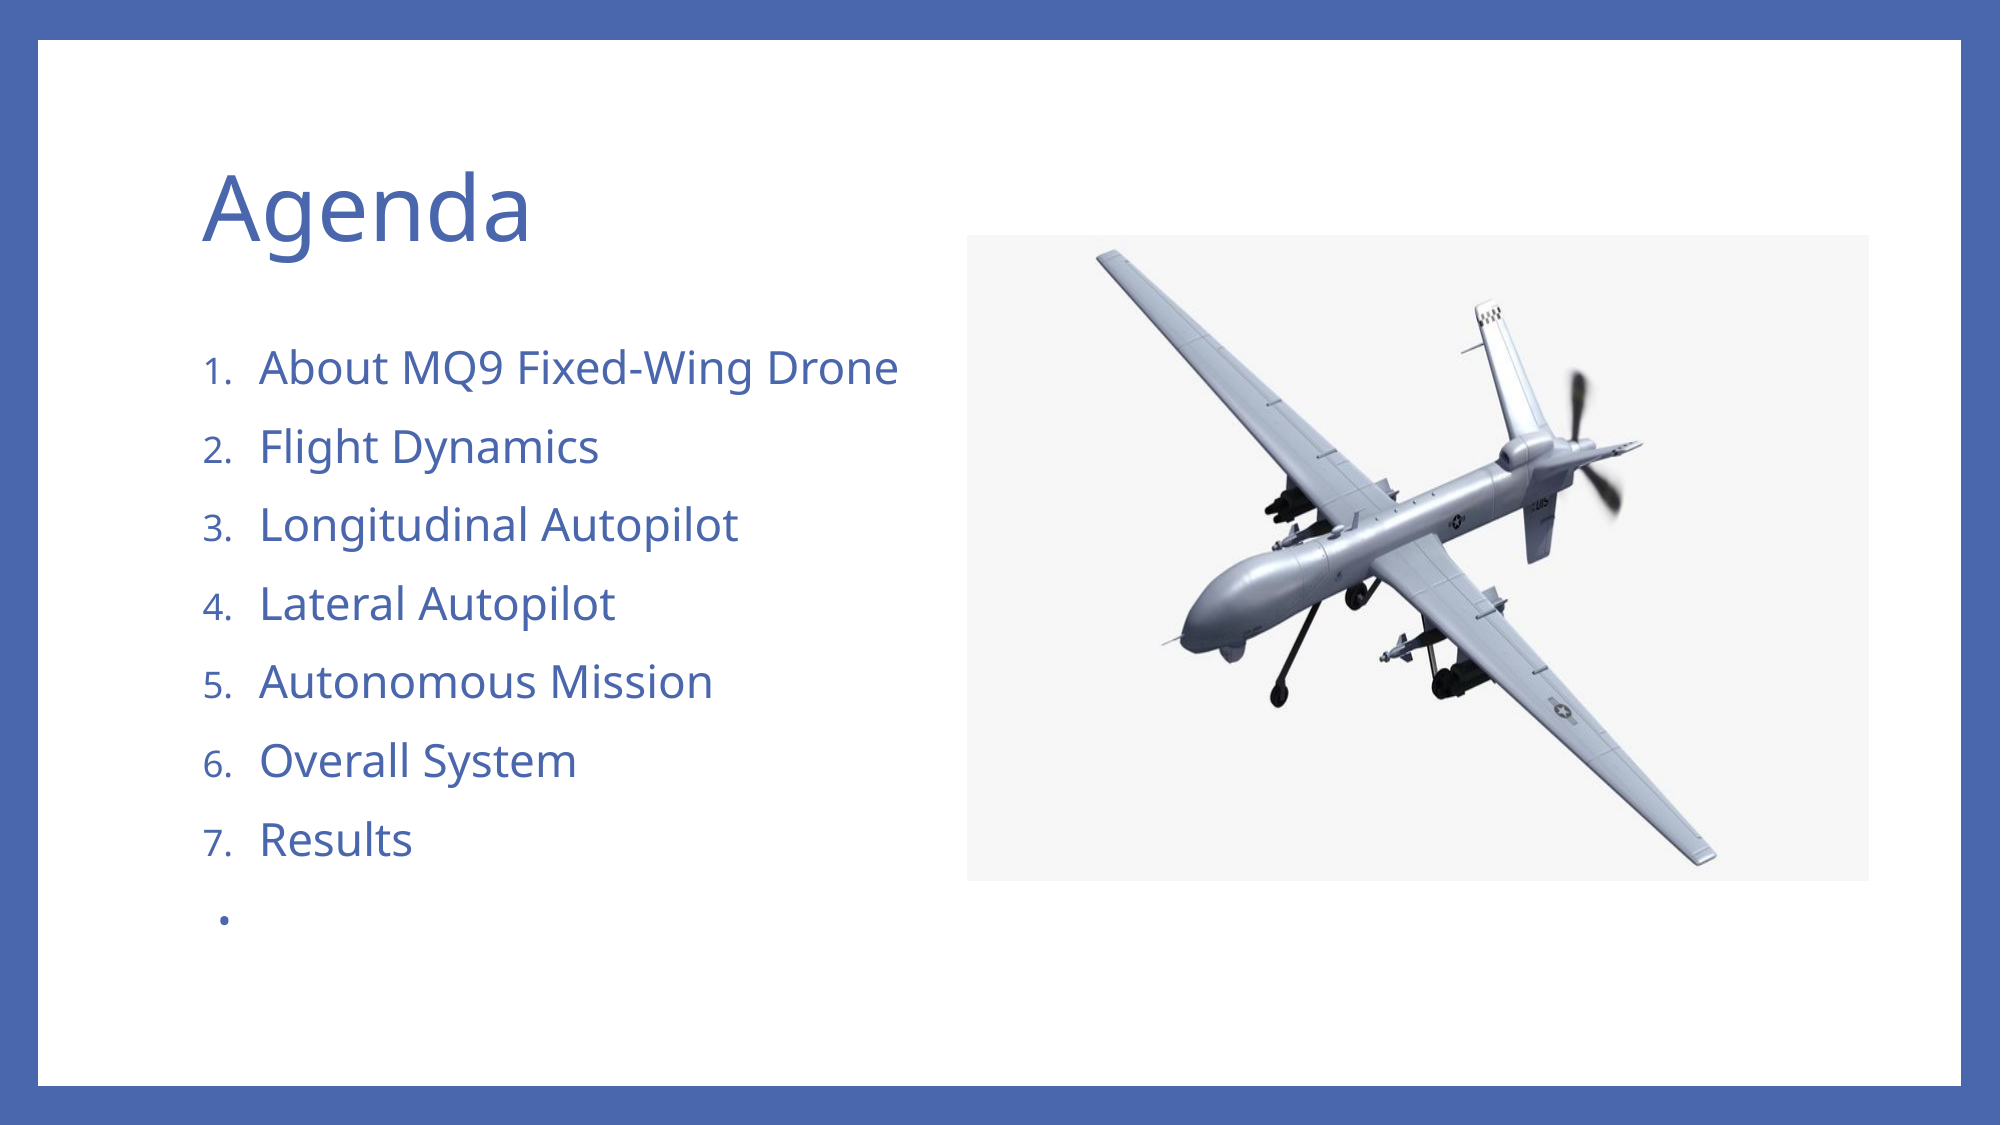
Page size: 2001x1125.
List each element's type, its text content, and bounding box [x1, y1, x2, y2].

title Agenda [187, 99, 1808, 323]
list About MQ9 Fixed-Wing Drone Flight Dynamics Longitudinal Autopilot Lateral Autopilot Autonomous Mission Overall System Results [187, 337, 968, 998]
picture [967, 235, 1869, 881]
